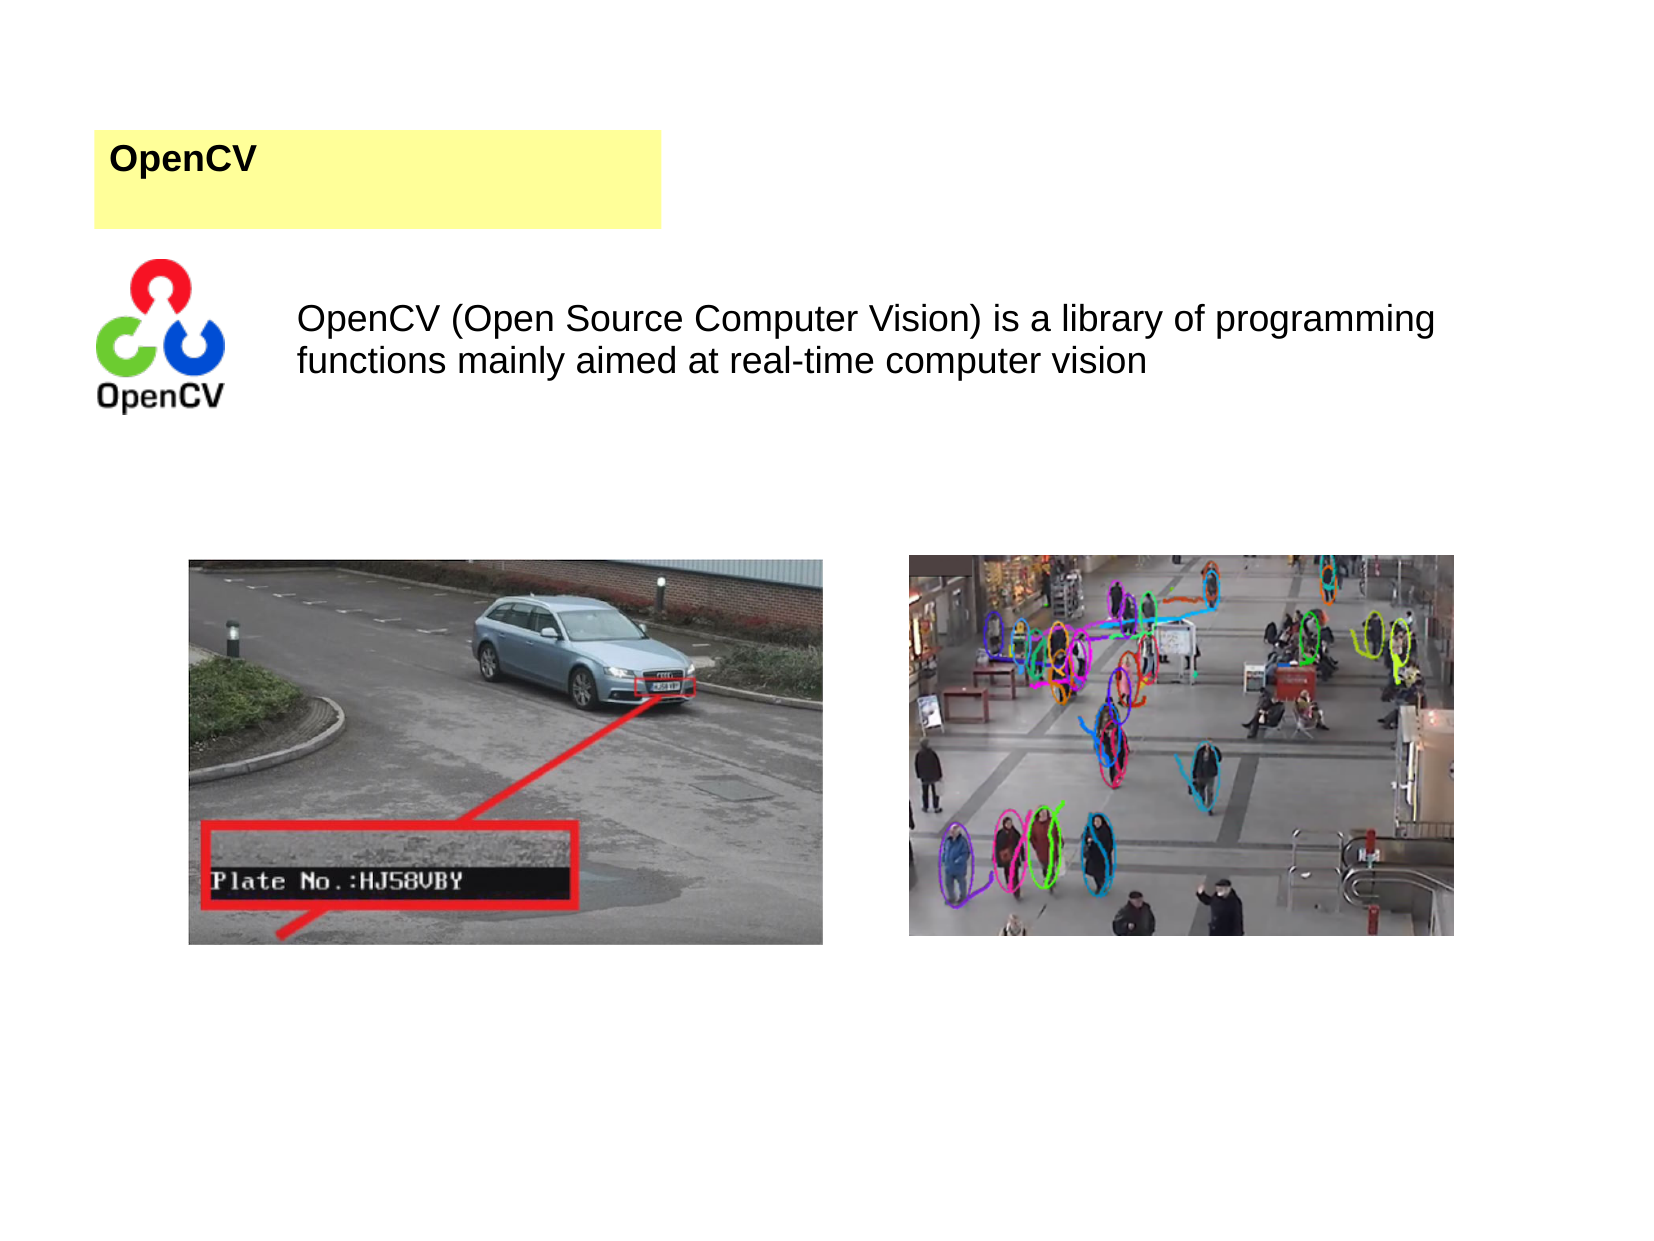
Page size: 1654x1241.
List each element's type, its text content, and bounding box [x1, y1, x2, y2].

text_box OpenCV (Open Source Computer Vision) is a library of programming functions mainly aimed at real-time computer vision [246, 248, 1548, 1019]
picture [188, 559, 823, 945]
text_box OpenCV [94, 130, 662, 229]
picture [909, 555, 1454, 936]
picture [96, 259, 225, 415]
